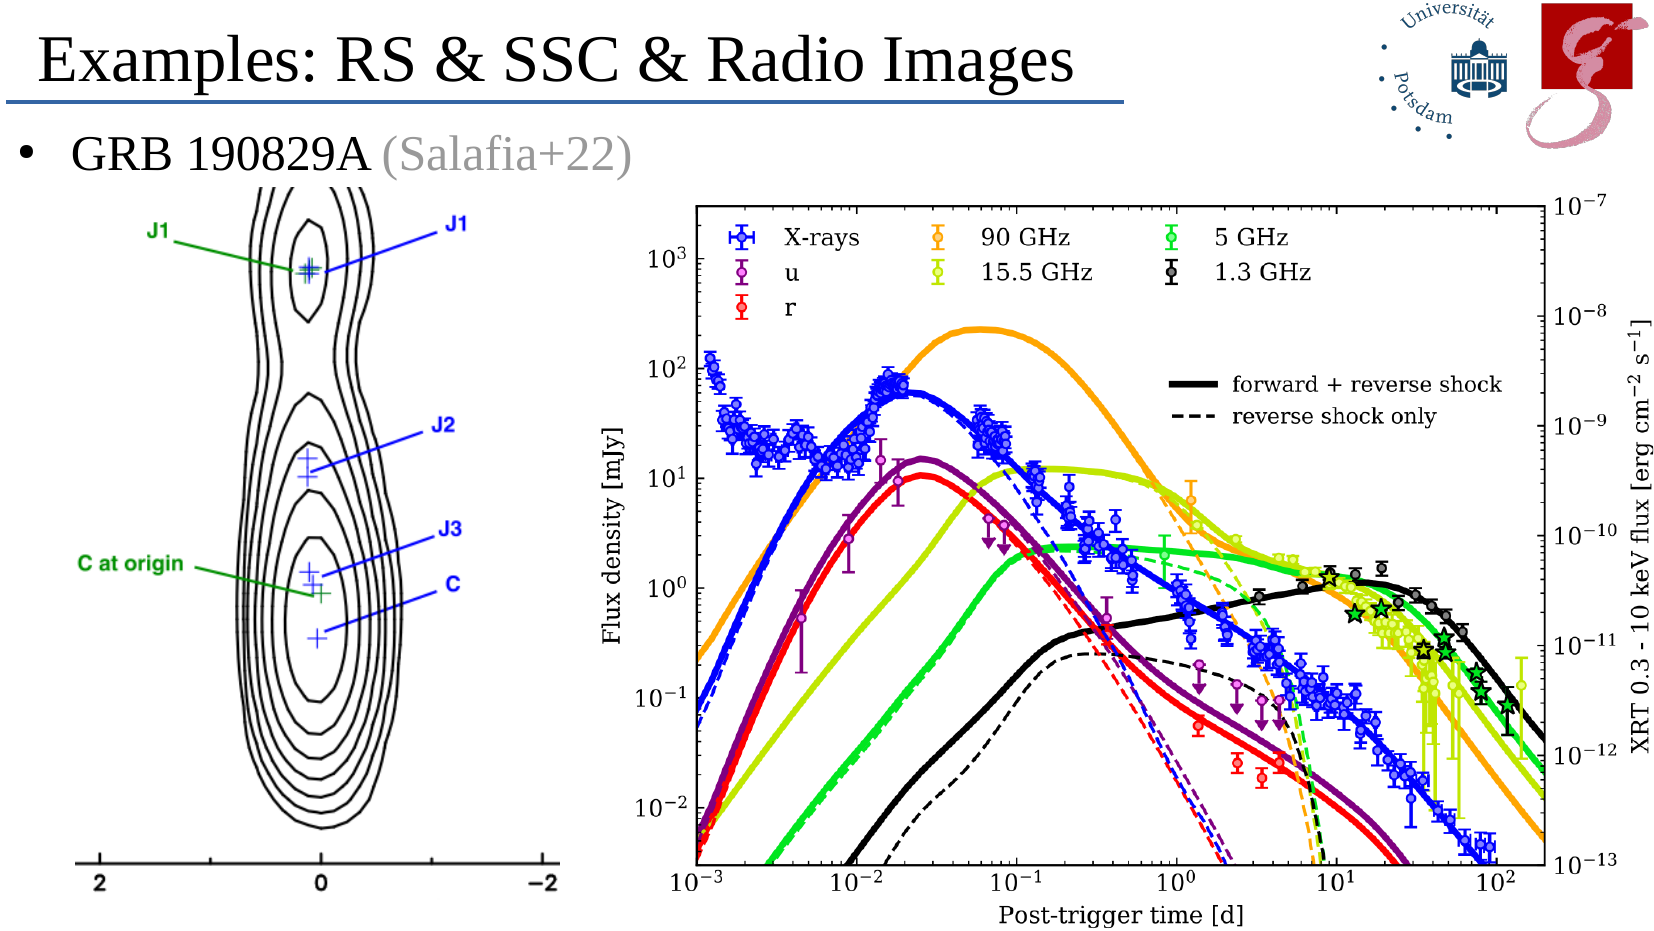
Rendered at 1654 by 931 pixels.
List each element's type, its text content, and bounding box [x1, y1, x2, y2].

picture [593, 187, 1654, 931]
title Examples: RS & SSC & Radio Images [37, 0, 1375, 118]
picture [1375, 0, 1654, 154]
list GRB 190829A (Salafia+22) [0, 117, 788, 226]
picture [75, 187, 560, 901]
